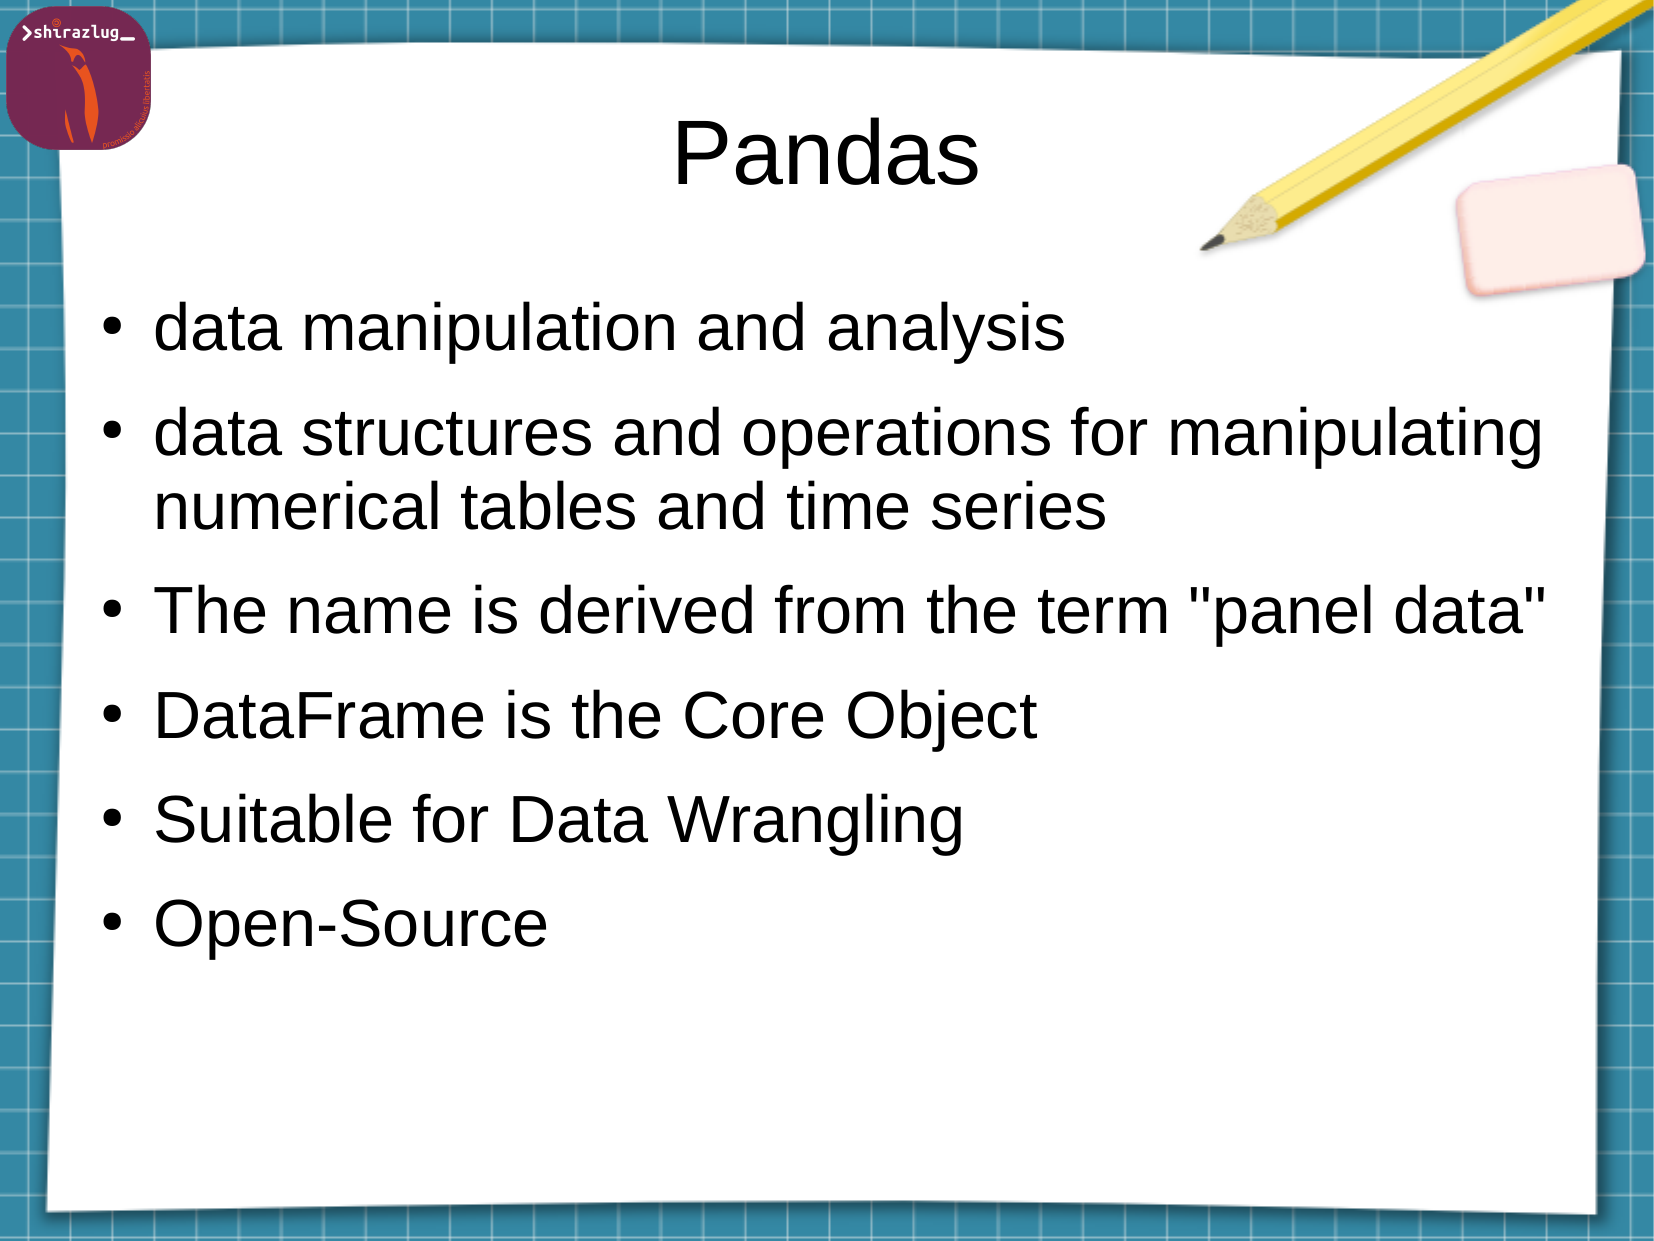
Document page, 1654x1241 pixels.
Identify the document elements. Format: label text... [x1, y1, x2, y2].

list data manipulation and analysis data structures and operations for manipulating numerical tables and time series The name is derived from the term "panel data" DataFrame is the Core Object Suitable for Data Wrangling Open-Source [82, 290, 1571, 1010]
title Pandas [82, 49, 1571, 257]
picture [0, 0, 1654, 1241]
